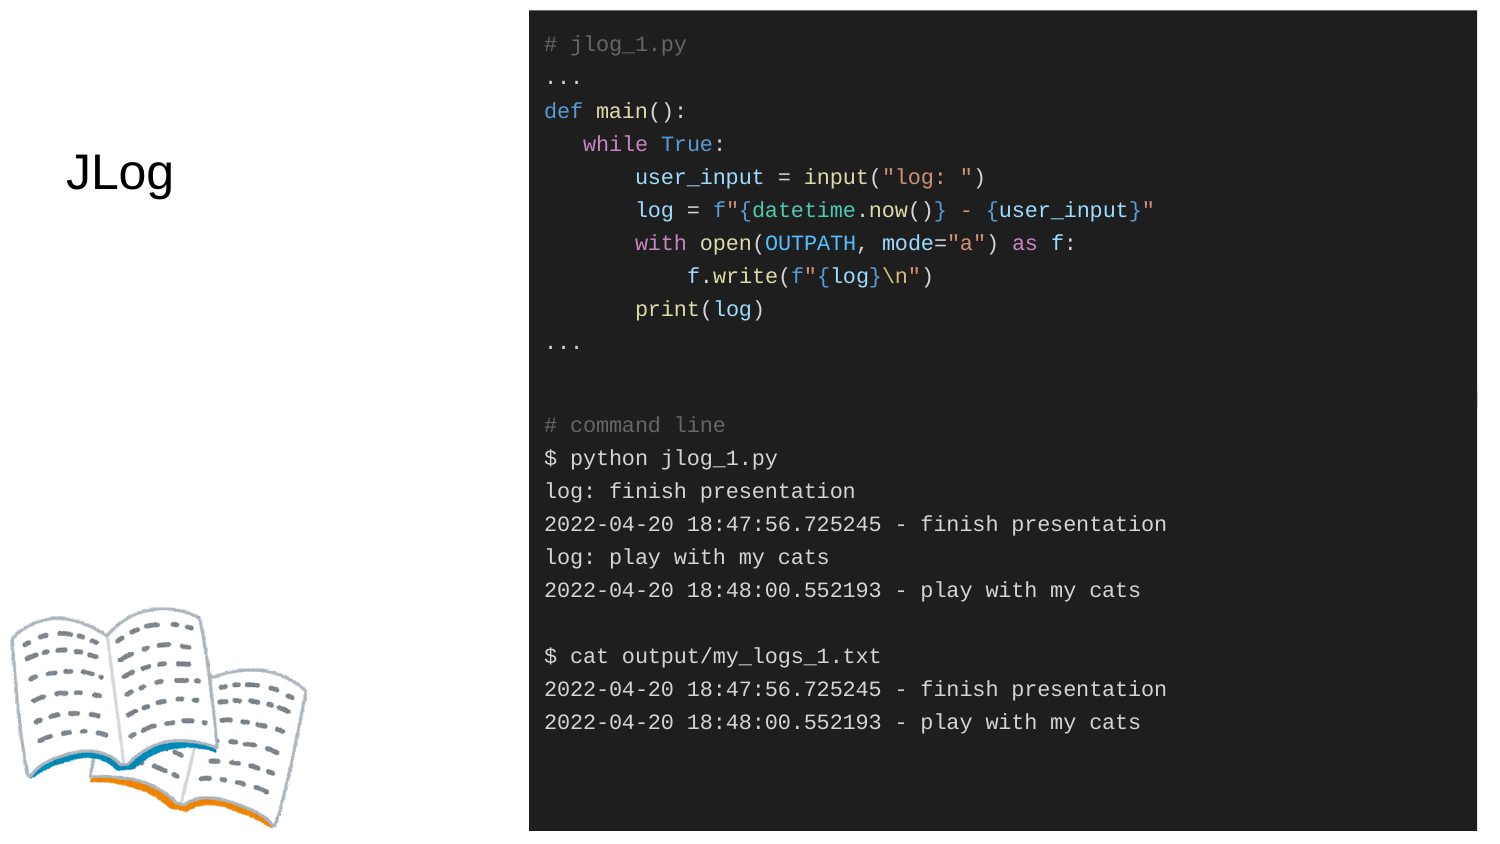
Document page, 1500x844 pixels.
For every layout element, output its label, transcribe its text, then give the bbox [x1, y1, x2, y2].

picture [0, 586, 316, 844]
list # jlog_1.py ... def main(): while True: user_input = input("log: ") log = f"{datetime.now()} - {user_input}" with open(OUTPATH, mode="a") as f: f.write(f"{log}\n") print(log) ... [529, 10, 1478, 390]
title JLog [51, 91, 512, 216]
list # command line $ python jlog_1.py log: finish presentation 2022-04-20 18:47:56.725245 - finish presentation log: play with my cats 2022-04-20 18:48:00.552193 - play with my cats $ cat output/my_logs_1.txt 2022-04-20 18:47:56.725245 - finish presentation 2022-04-20 18:48:00.552193 - play with my cats [529, 390, 1478, 831]
